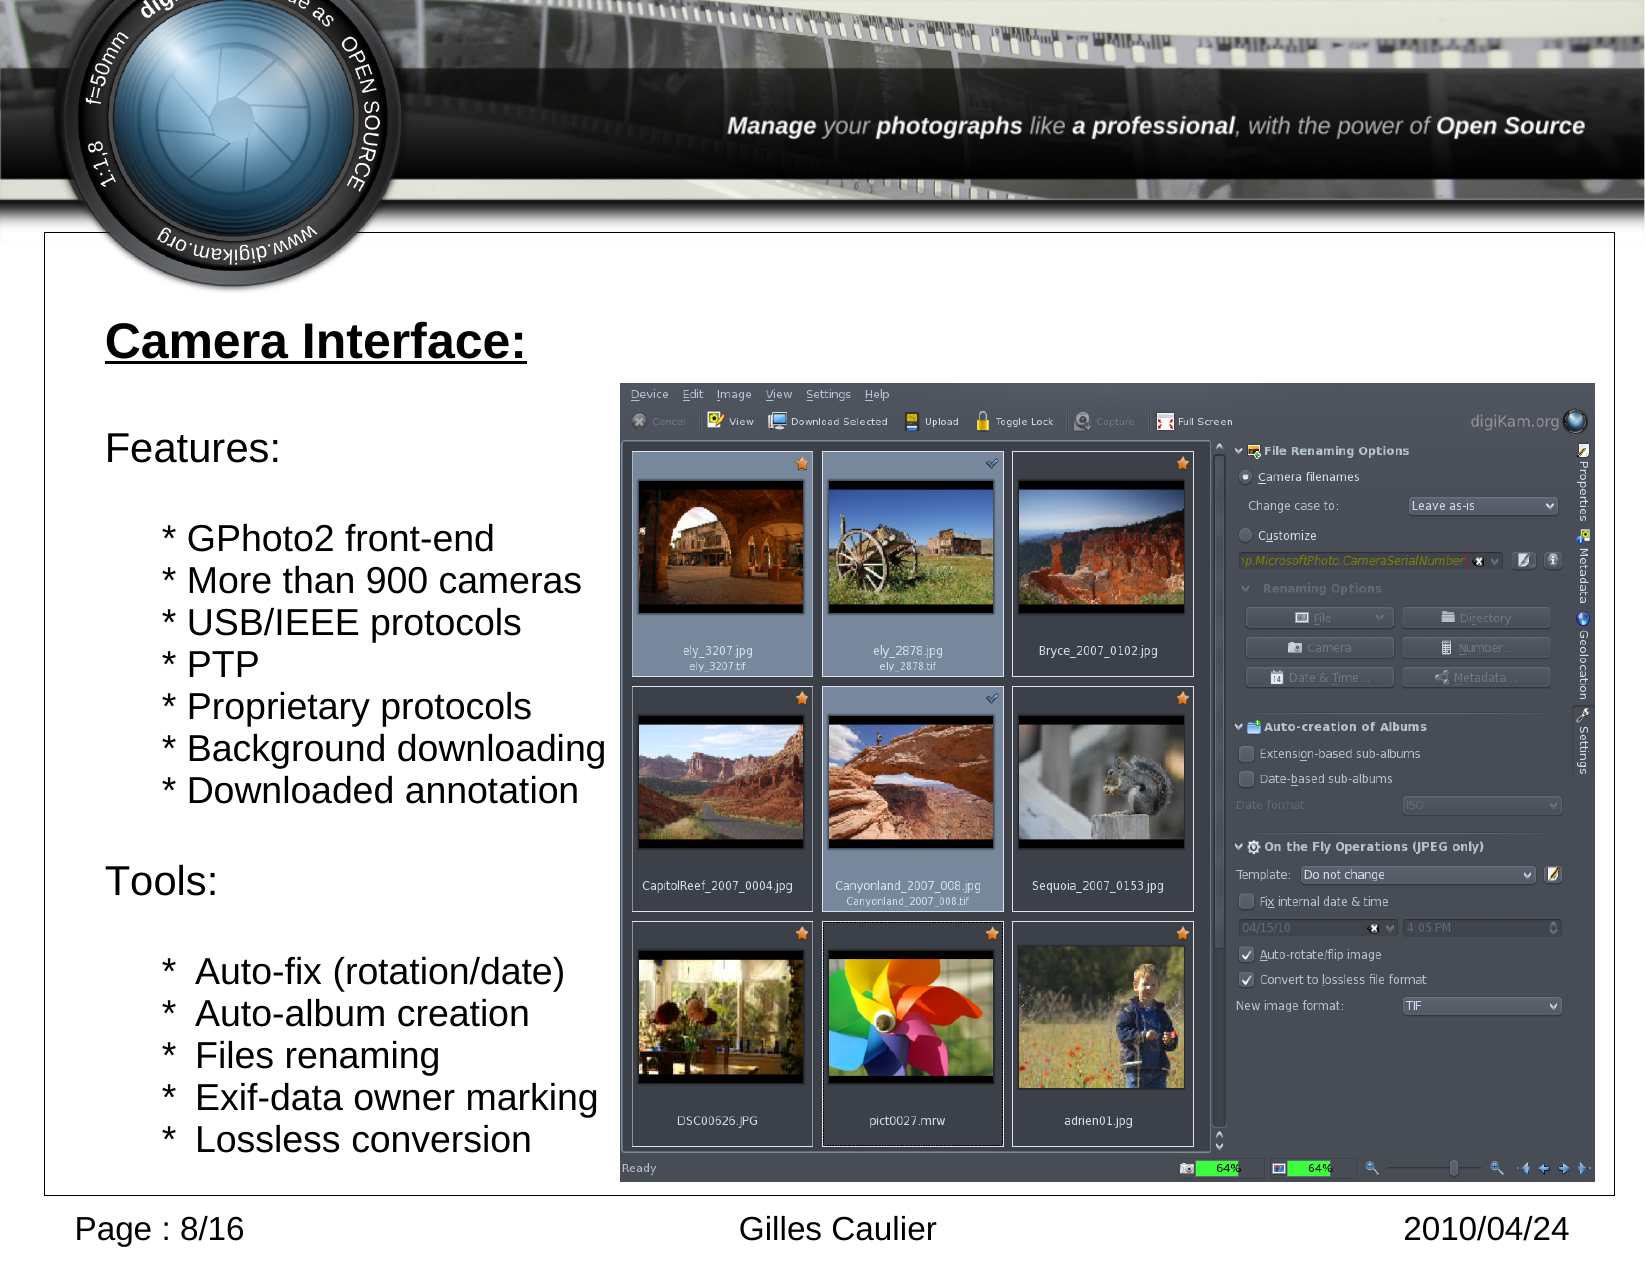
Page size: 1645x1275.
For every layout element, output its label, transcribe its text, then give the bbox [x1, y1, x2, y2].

title Camera Interface: Features: * GPhoto2 front-end * More than 900 cameras * USB/IEEE protocols * PTP * Proprietary protocols * Background downloading * Downloaded annotation Tools: * Auto-fix (rotation/date) * Auto-album creation * Files renaming * Exif-data owner marking * Lossless conversion [44, 243, 1615, 1196]
picture [0, 0, 1645, 296]
picture [620, 383, 1595, 1182]
text_box Page : <numéro>/16 Gilles Caulier 2010/04/24 [21, 1207, 1623, 1251]
